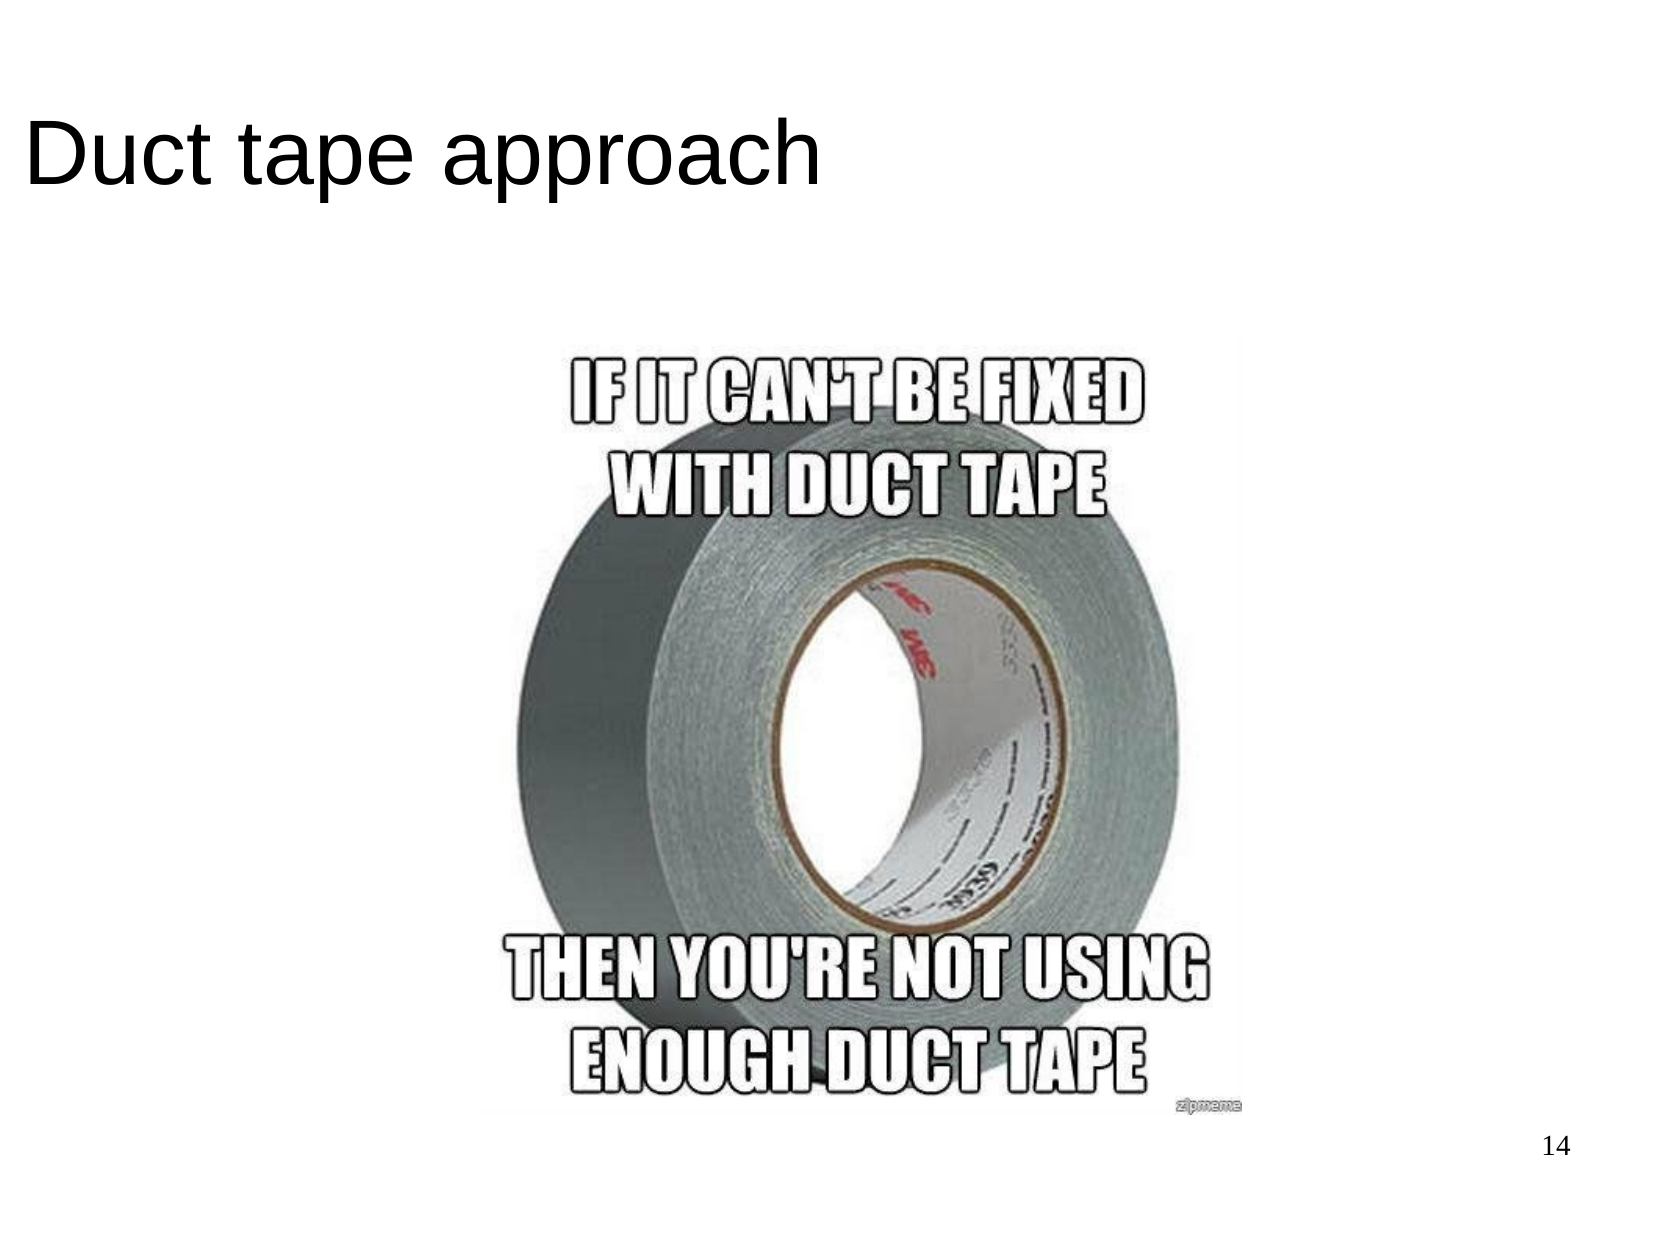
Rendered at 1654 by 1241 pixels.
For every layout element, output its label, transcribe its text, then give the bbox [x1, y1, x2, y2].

picture [474, 333, 1242, 1115]
title Duct tape approach [23, 49, 1512, 257]
